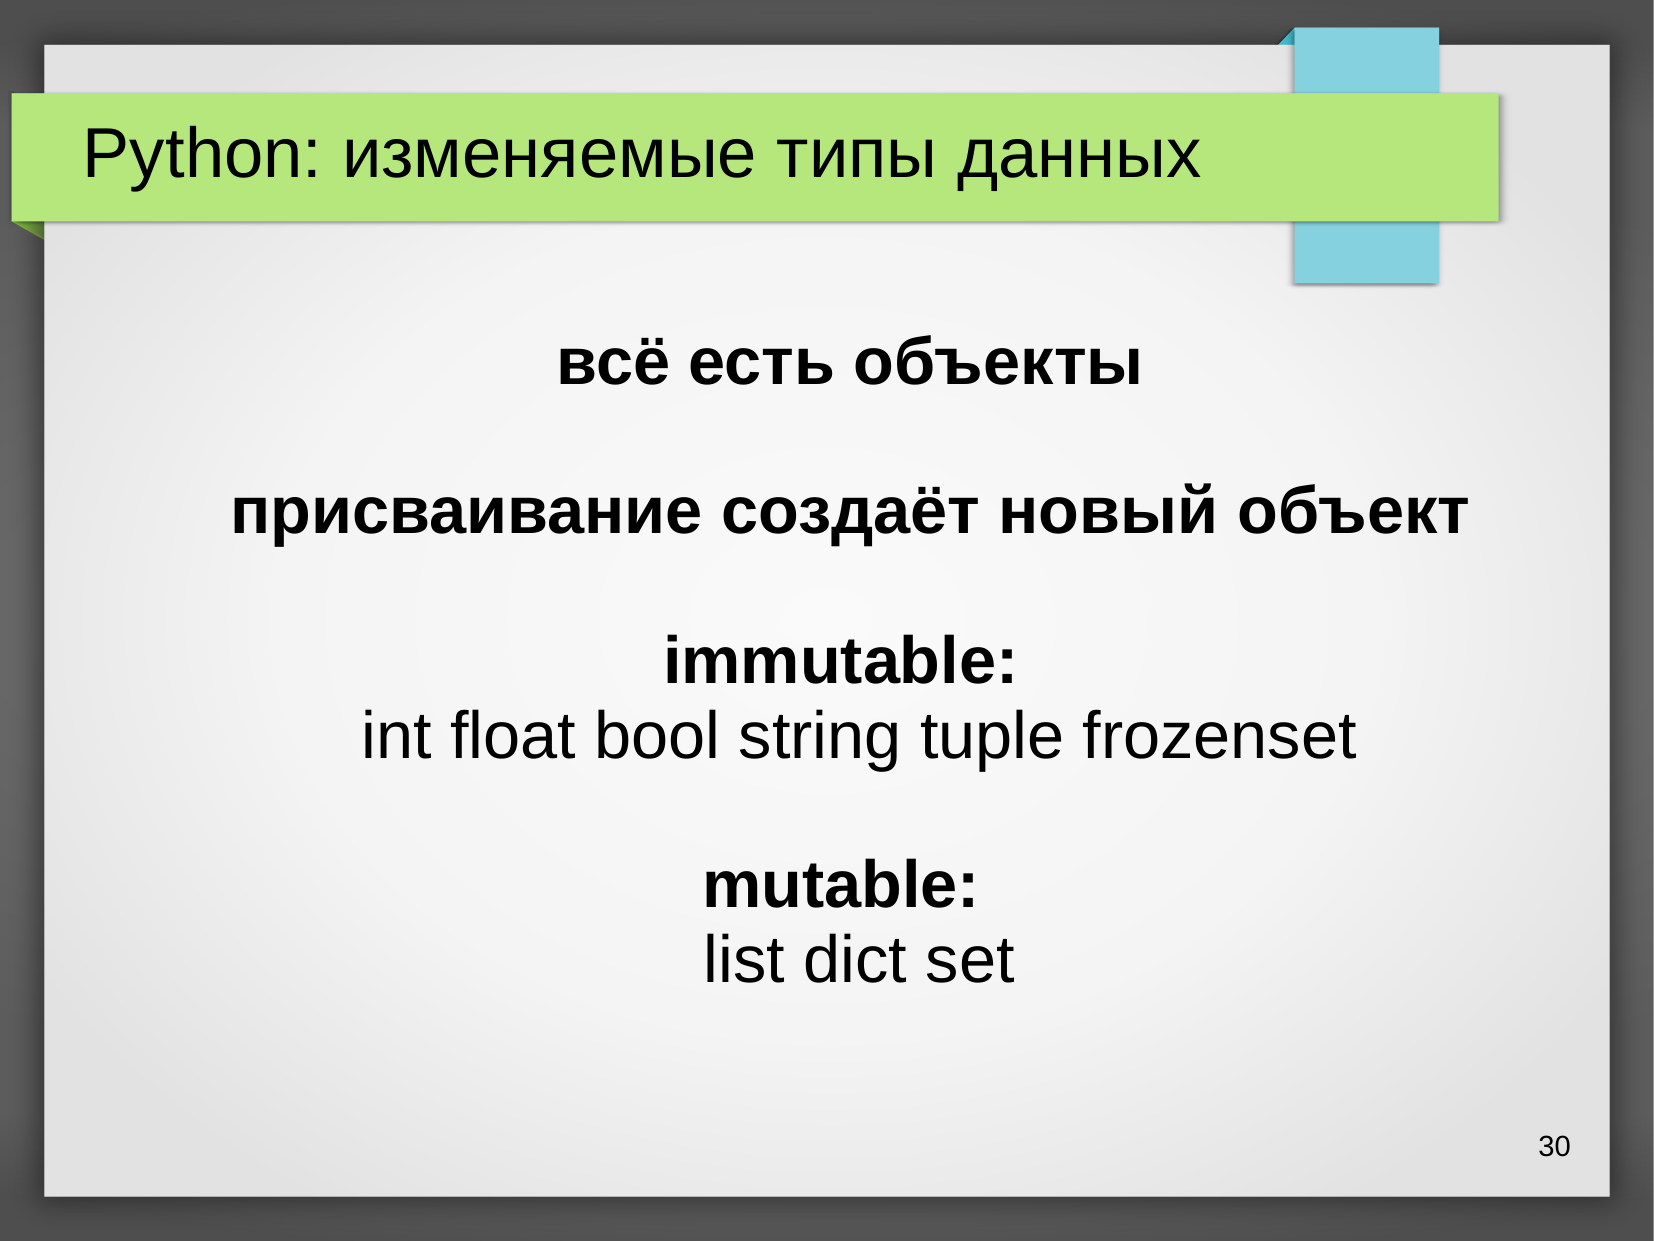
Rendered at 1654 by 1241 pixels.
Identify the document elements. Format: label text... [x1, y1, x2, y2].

picture [0, 0, 1654, 1241]
text_box всё есть объекты присваивание создаёт новый объект immutable: int float bool string tuple frozenset mutable: list dict set [165, 234, 1536, 1087]
title Python: изменяемые типы данных [82, 49, 1571, 257]
